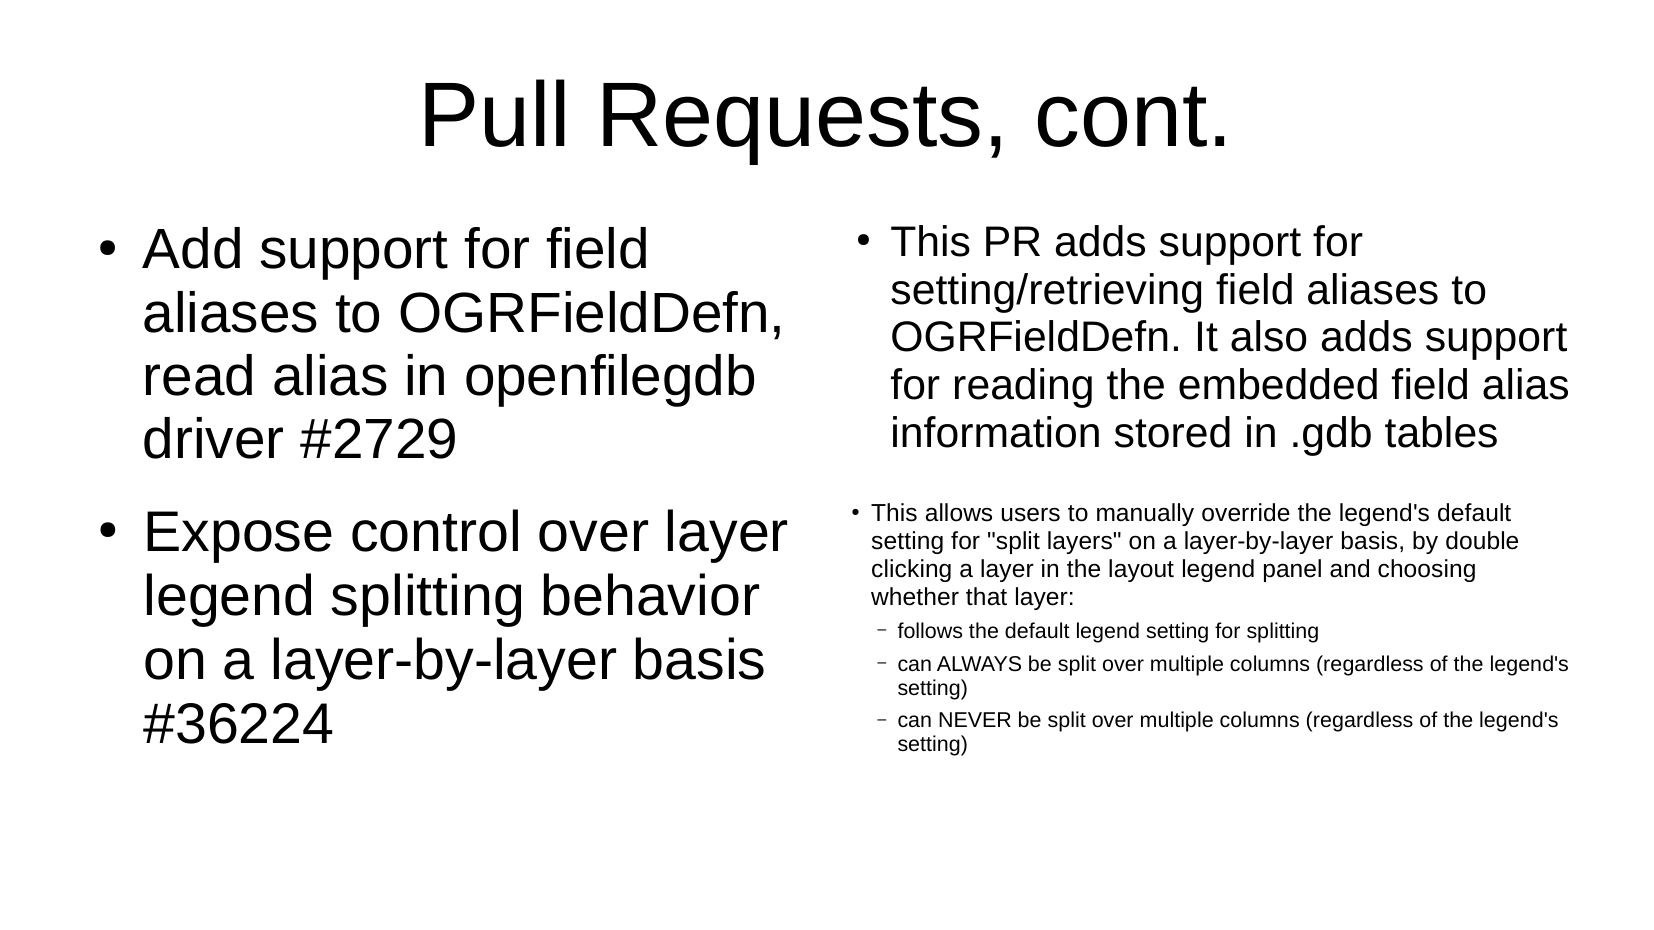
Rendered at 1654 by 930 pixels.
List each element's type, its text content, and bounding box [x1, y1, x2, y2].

title Pull Requests, cont. [82, 37, 1571, 193]
list Expose control over layer legend splitting behavior on a layer-by-layer basis #36224 [82, 499, 809, 757]
list Add support for field aliases to OGRFieldDefn, read alias in openfilegdb driver #2729 [82, 217, 809, 475]
list This PR adds support for setting/retrieving field aliases to OGRFieldDefn. It also adds support for reading the embedded field alias information stored in .gdb tables [844, 217, 1571, 475]
list This allows users to manually override the legend's default setting for "split layers" on a layer-by-layer basis, by double clicking a layer in the layout legend panel and choosing whether that layer: follows the default legend setting for splitting can ALWAYS be split over multiple columns (regardless of the legend's setting) can NEVER be split over multiple columns (regardless of the legend's setting) [844, 499, 1571, 757]
